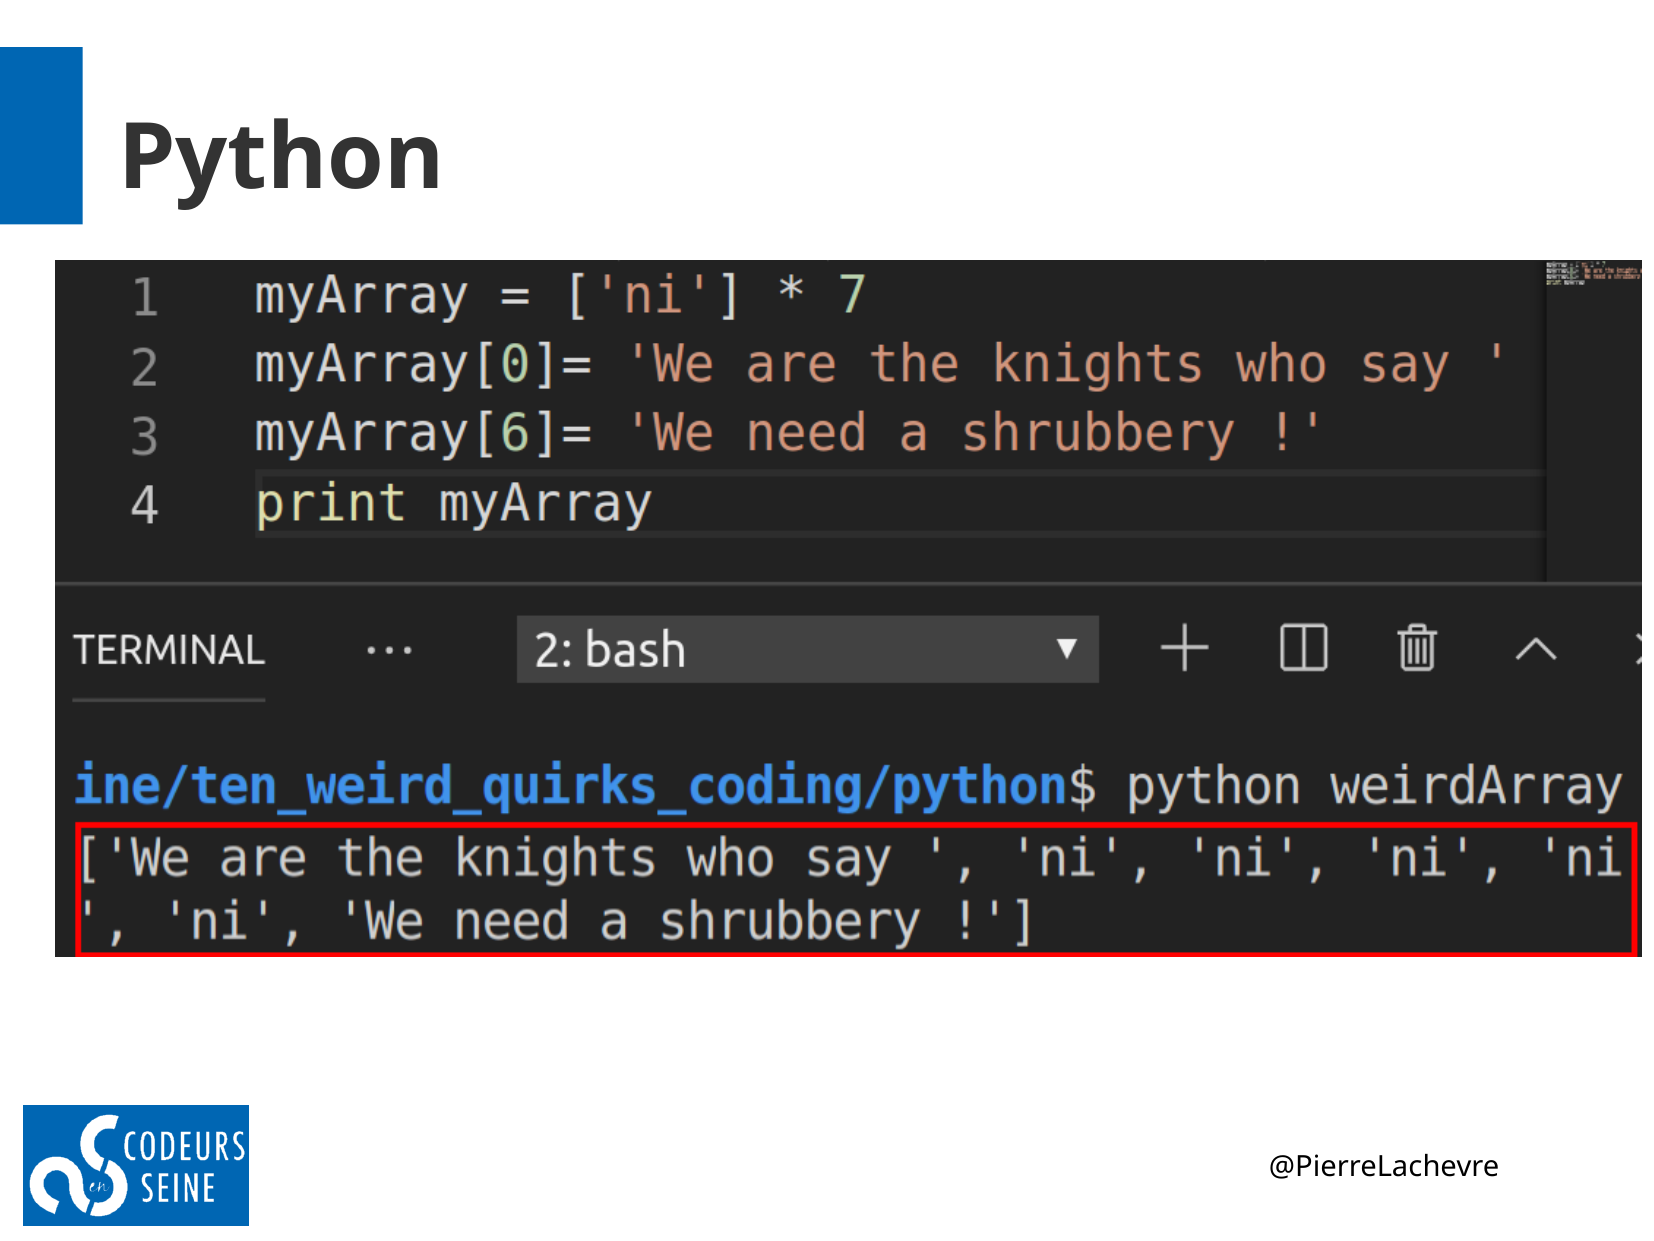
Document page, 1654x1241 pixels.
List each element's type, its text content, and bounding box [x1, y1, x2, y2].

picture [23, 1105, 249, 1226]
title Python [118, 49, 1571, 257]
picture [55, 260, 1642, 957]
